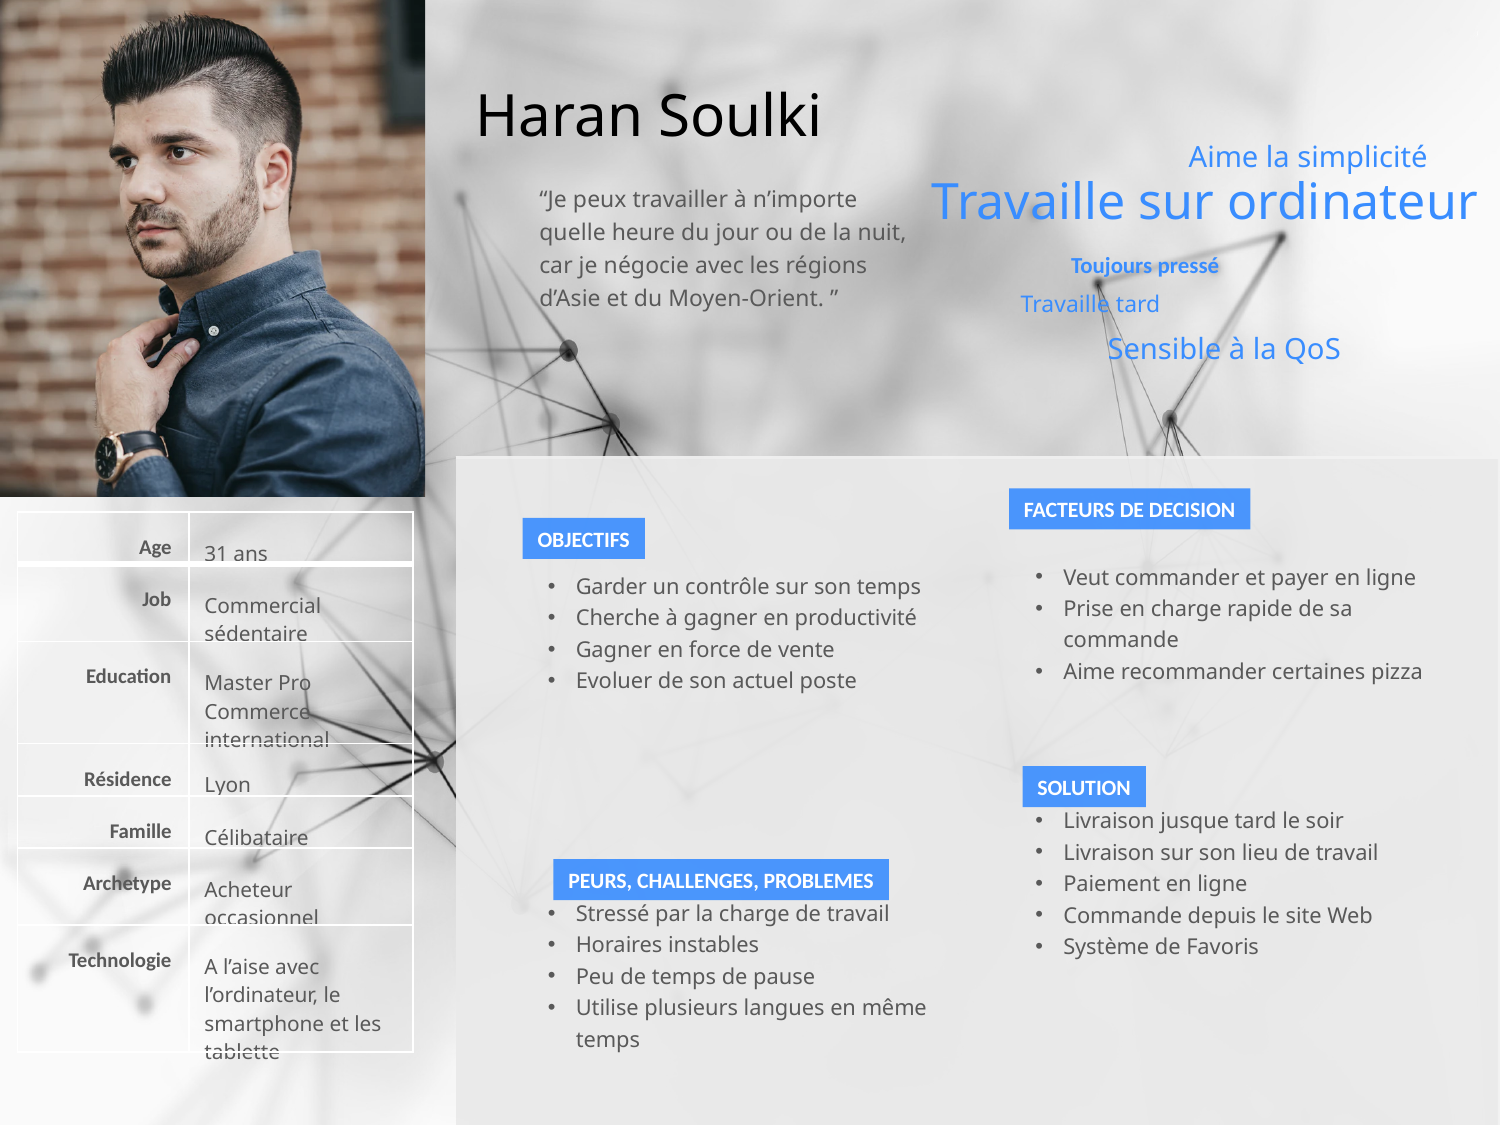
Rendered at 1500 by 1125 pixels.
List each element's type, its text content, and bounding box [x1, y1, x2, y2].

table_cell Education [18, 642, 188, 743]
table_header Age [18, 513, 188, 561]
picture [0, 0, 1500, 1125]
table_cell Commercial sédentaire [190, 567, 412, 641]
table_cell Famille [18, 797, 188, 847]
text_box Toujours pressé [1056, 243, 1235, 286]
text_box Livraison jusque tard le soir Livraison sur son lieu de travail Paiement en ligne Commande depuis le site Web Système de Favoris [1020, 794, 1448, 967]
text_box Stressé par la charge de travail Horaires instables Peu de temps de pause Utilise plusieurs langues en même temps [533, 886, 958, 1059]
table_cell Archetype [18, 849, 188, 924]
table_cell Résidence [18, 744, 188, 795]
table_header 31 ans [190, 513, 412, 561]
text_box Garder un contrôle sur son temps Cherche à gagner en productivité Gagner en force de vente Evoluer de son actuel poste [533, 559, 958, 701]
text_box Aime la simplicité [1173, 130, 1443, 162]
table_cell Technologie [18, 926, 188, 1051]
text_box Veut commander et payer en ligne Prise en charge rapide de sa commande Aime recommander certaines pizza [1020, 550, 1448, 692]
table_cell A l’aise avec l’ordinateur, le smartphone et les tablette [190, 926, 412, 1051]
table_cell Célibataire [190, 797, 412, 847]
table_cell Job [18, 567, 188, 641]
text_box FACTEURS DE DECISION [1009, 488, 1251, 530]
text_box Travaille sur ordinateur [917, 162, 1493, 237]
text_box Travaille tard [1005, 282, 1176, 325]
text_box SOLUTION [1022, 766, 1146, 794]
text_box OBJECTIFS [522, 517, 645, 559]
table_cell Master Pro Commerce international [190, 642, 412, 743]
text_box Sensible à la QoS [1077, 323, 1371, 373]
text_box [456, 456, 1500, 1125]
table_cell Lyon [190, 744, 412, 795]
text_box Haran Soulki [460, 70, 863, 156]
text_box PEURS, CHALLENGES, PROBLEMES [553, 859, 889, 886]
text_box “Je peux travailler à n’importe quelle heure du jour ou de la nuit, car je négocie avec les régions d’Asie et du Moyen-Orient. ” [524, 171, 937, 319]
table_cell Acheteur occasionnel [190, 849, 412, 924]
